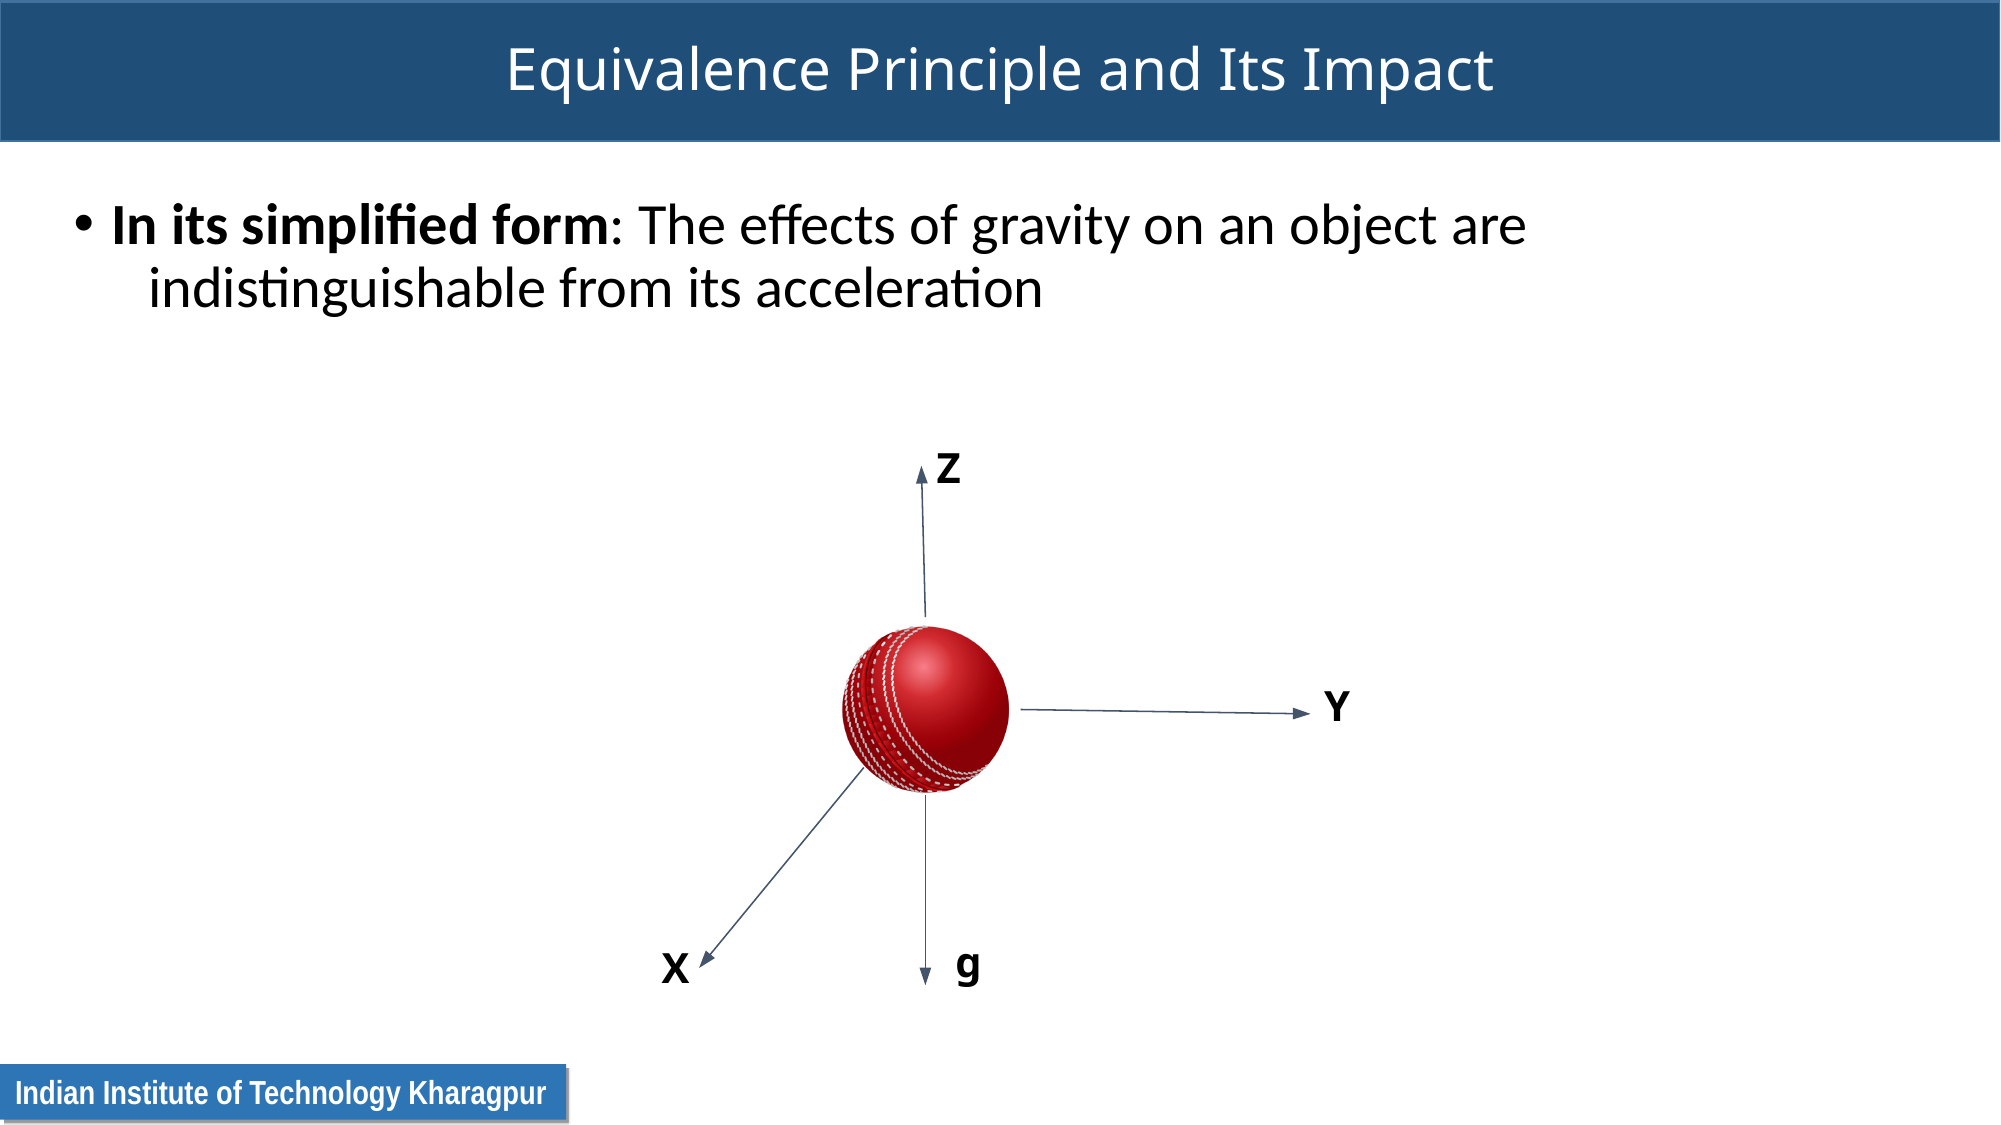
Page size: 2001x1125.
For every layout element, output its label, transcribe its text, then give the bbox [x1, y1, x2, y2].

text_box g [940, 920, 995, 1002]
text_box X [646, 927, 701, 1008]
text_box Y [1309, 664, 1363, 746]
title Equivalence Principle and Its Impact [0, 1, 2000, 141]
picture [830, 617, 1021, 802]
text_box Z [921, 427, 976, 508]
list In its simplified form: The effects of gravity on an object are indistinguishable from its acceleration [58, 186, 1954, 1065]
